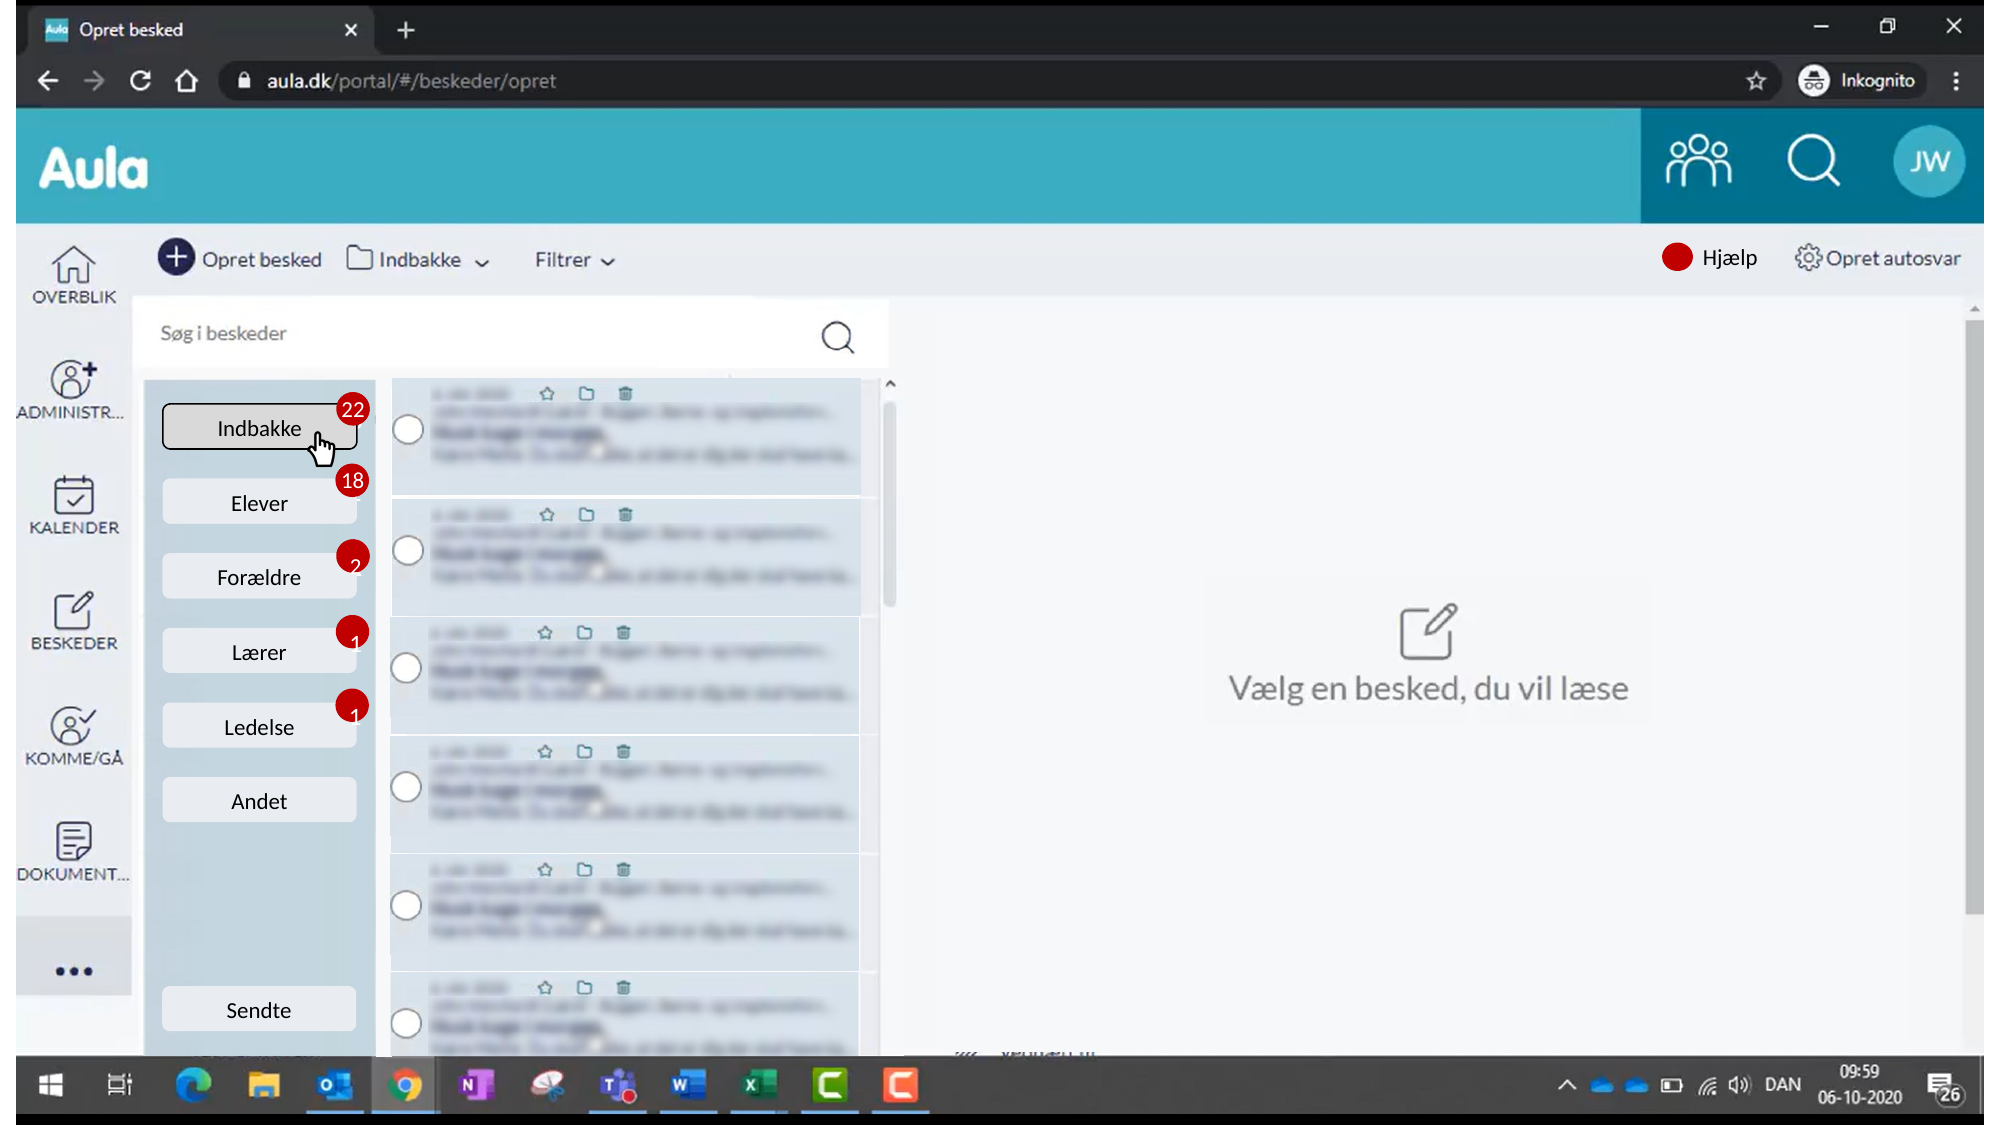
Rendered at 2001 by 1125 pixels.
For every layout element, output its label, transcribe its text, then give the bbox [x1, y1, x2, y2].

text_box Forældre [162, 553, 357, 599]
text_box Indbakke [162, 403, 326, 449]
picture [1666, 131, 1732, 191]
text_box Lærer [162, 627, 357, 673]
text_box 2 [336, 539, 370, 573]
text_box Hjælp [1687, 235, 1774, 279]
text_box Elever [162, 478, 357, 524]
text_box [1662, 242, 1687, 271]
text_box 1 [335, 615, 370, 649]
picture [1785, 128, 1840, 186]
text_box Sendte [162, 986, 357, 1032]
text_box Andet [162, 777, 357, 823]
picture [16, 0, 1984, 1125]
text_box 1 [335, 688, 369, 722]
text_box 18 [326, 458, 394, 502]
picture [1893, 126, 1965, 197]
text_box Ledelse [162, 702, 357, 748]
text_box 22 [326, 387, 398, 431]
